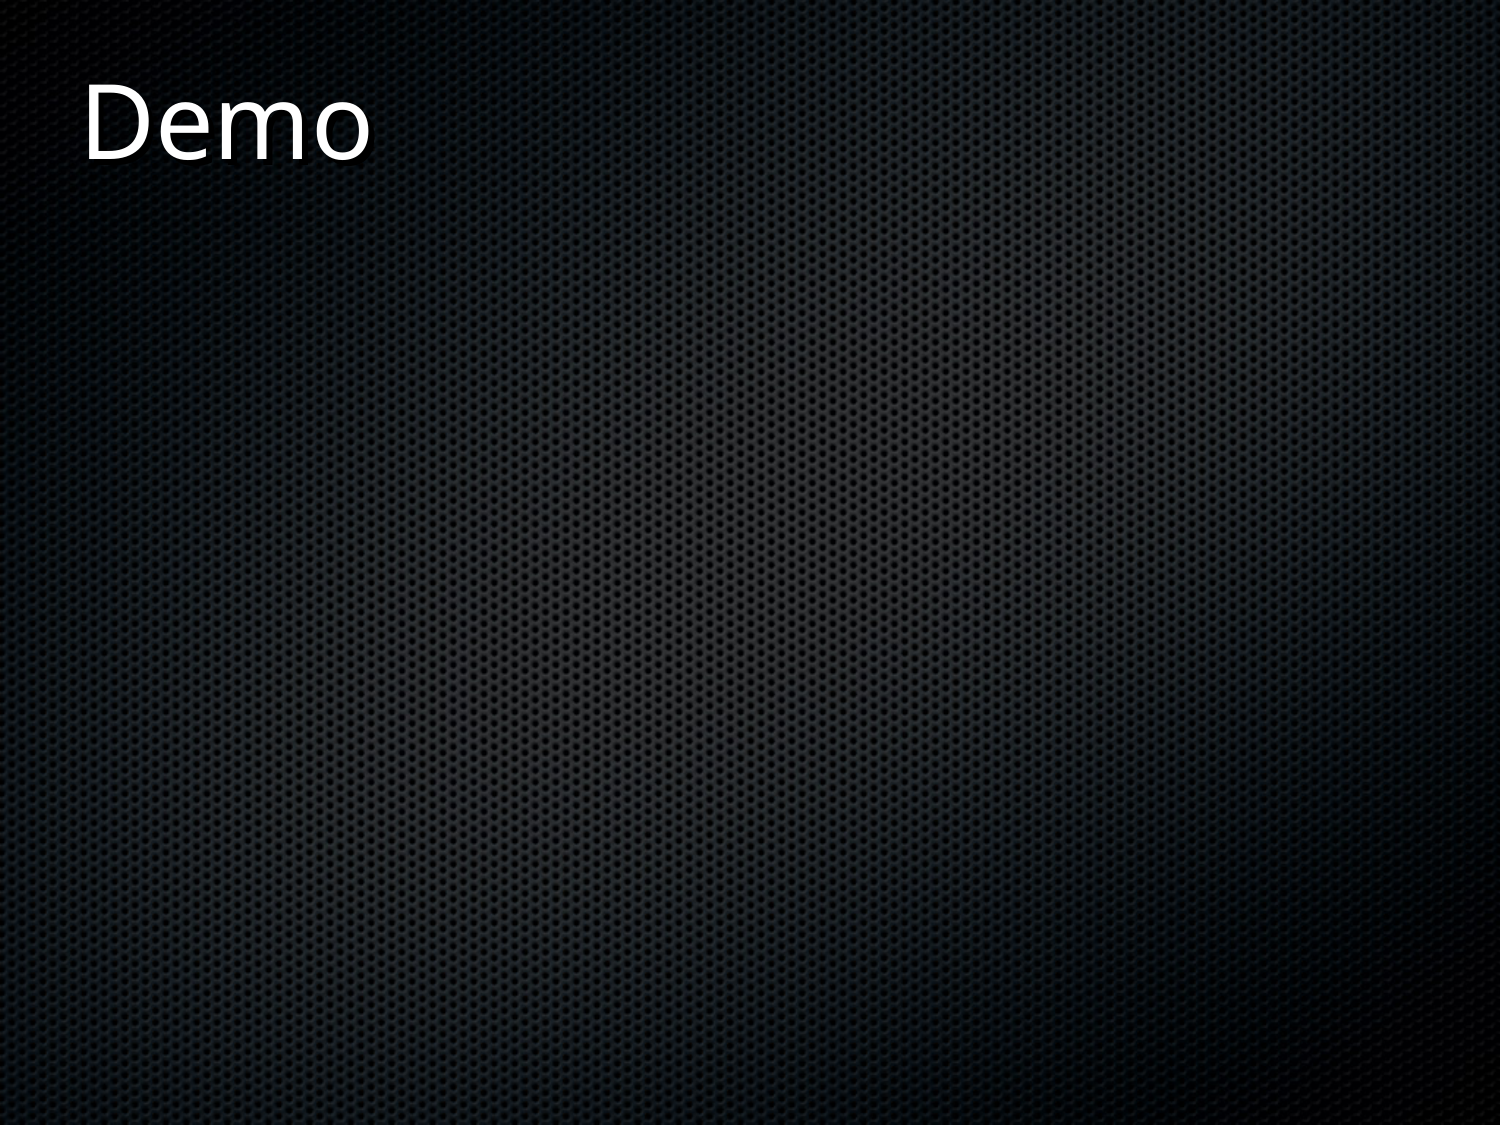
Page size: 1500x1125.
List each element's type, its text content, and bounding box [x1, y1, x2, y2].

title Demo [70, 47, 1376, 189]
picture [0, 0, 1500, 1125]
